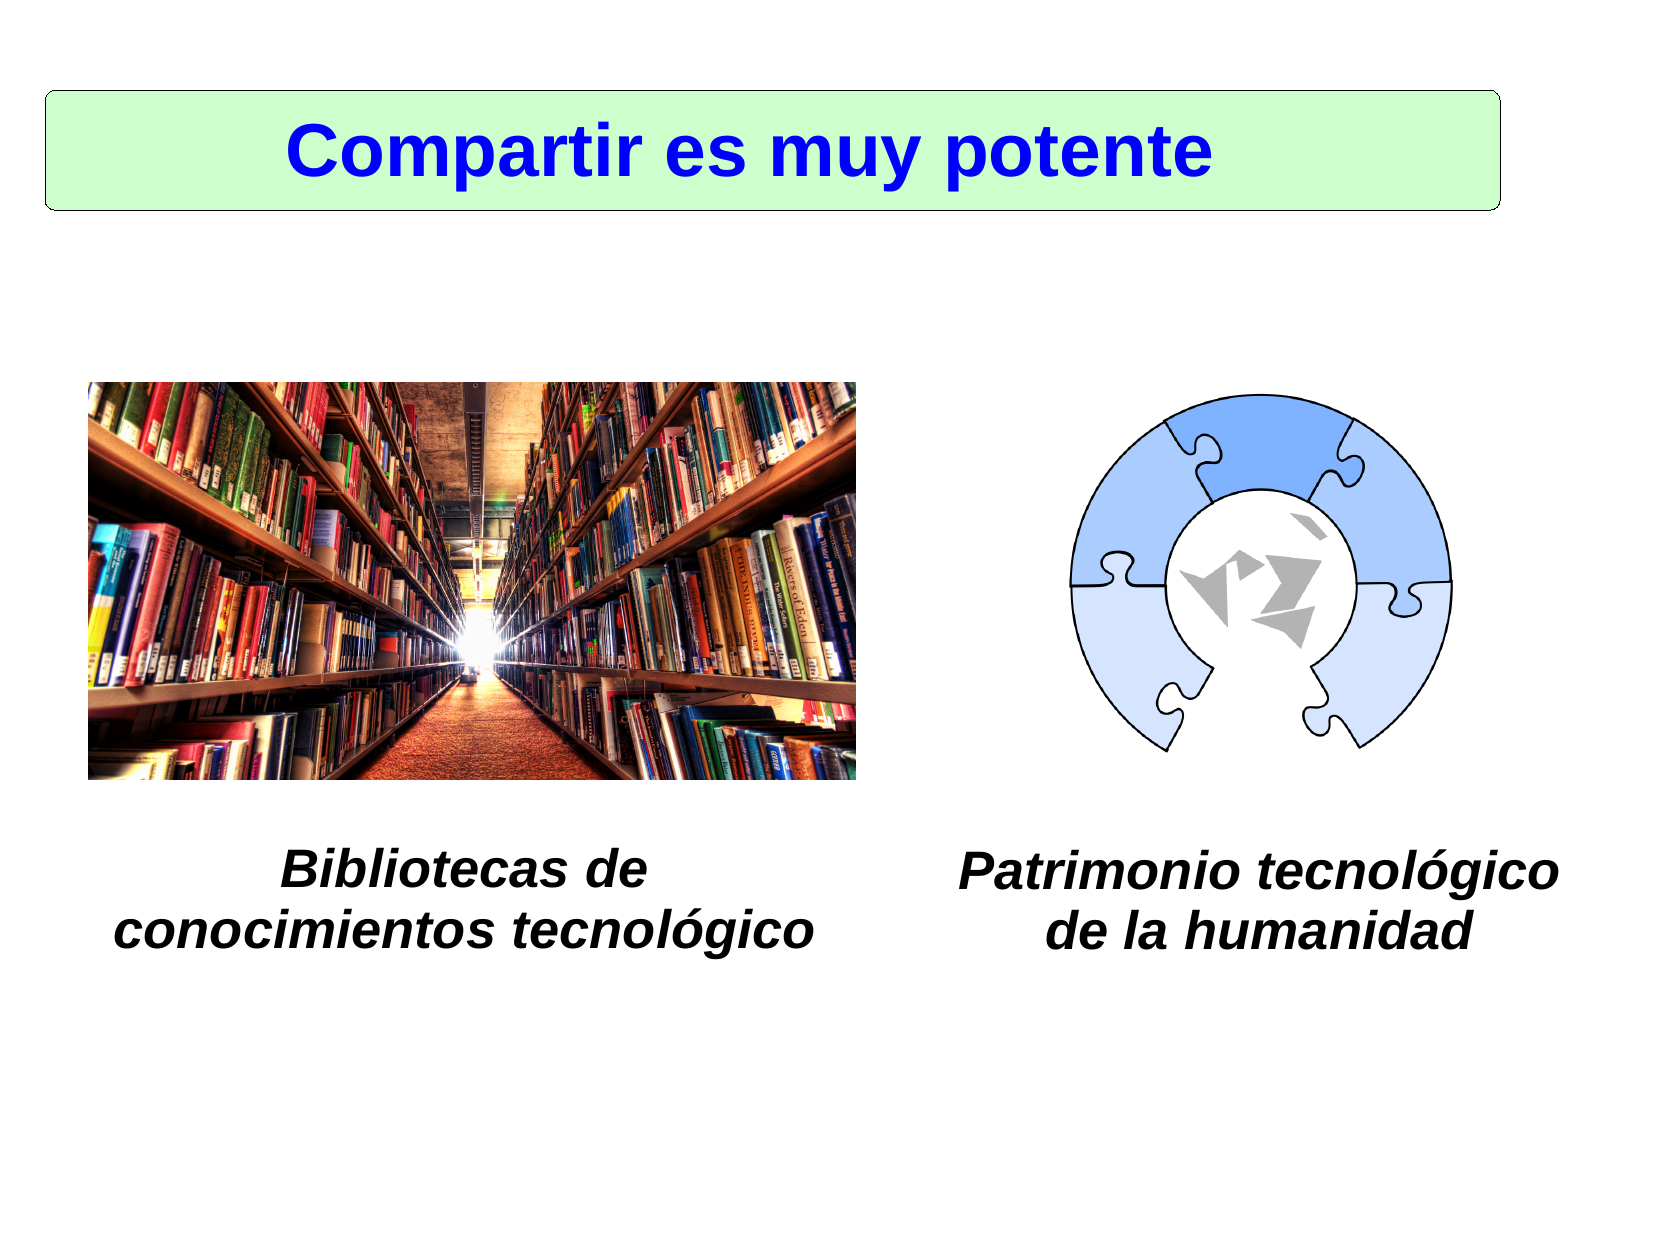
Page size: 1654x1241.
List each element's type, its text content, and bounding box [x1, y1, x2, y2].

picture [88, 382, 856, 781]
text_box Bibliotecas de conocimientos tecnológico [90, 808, 841, 991]
text_box [45, 90, 1501, 211]
picture [1065, 389, 1460, 764]
title Compartir es muy potente [90, 105, 1411, 196]
text_box Patrimonio tecnológico de la humanidad [930, 840, 1591, 962]
